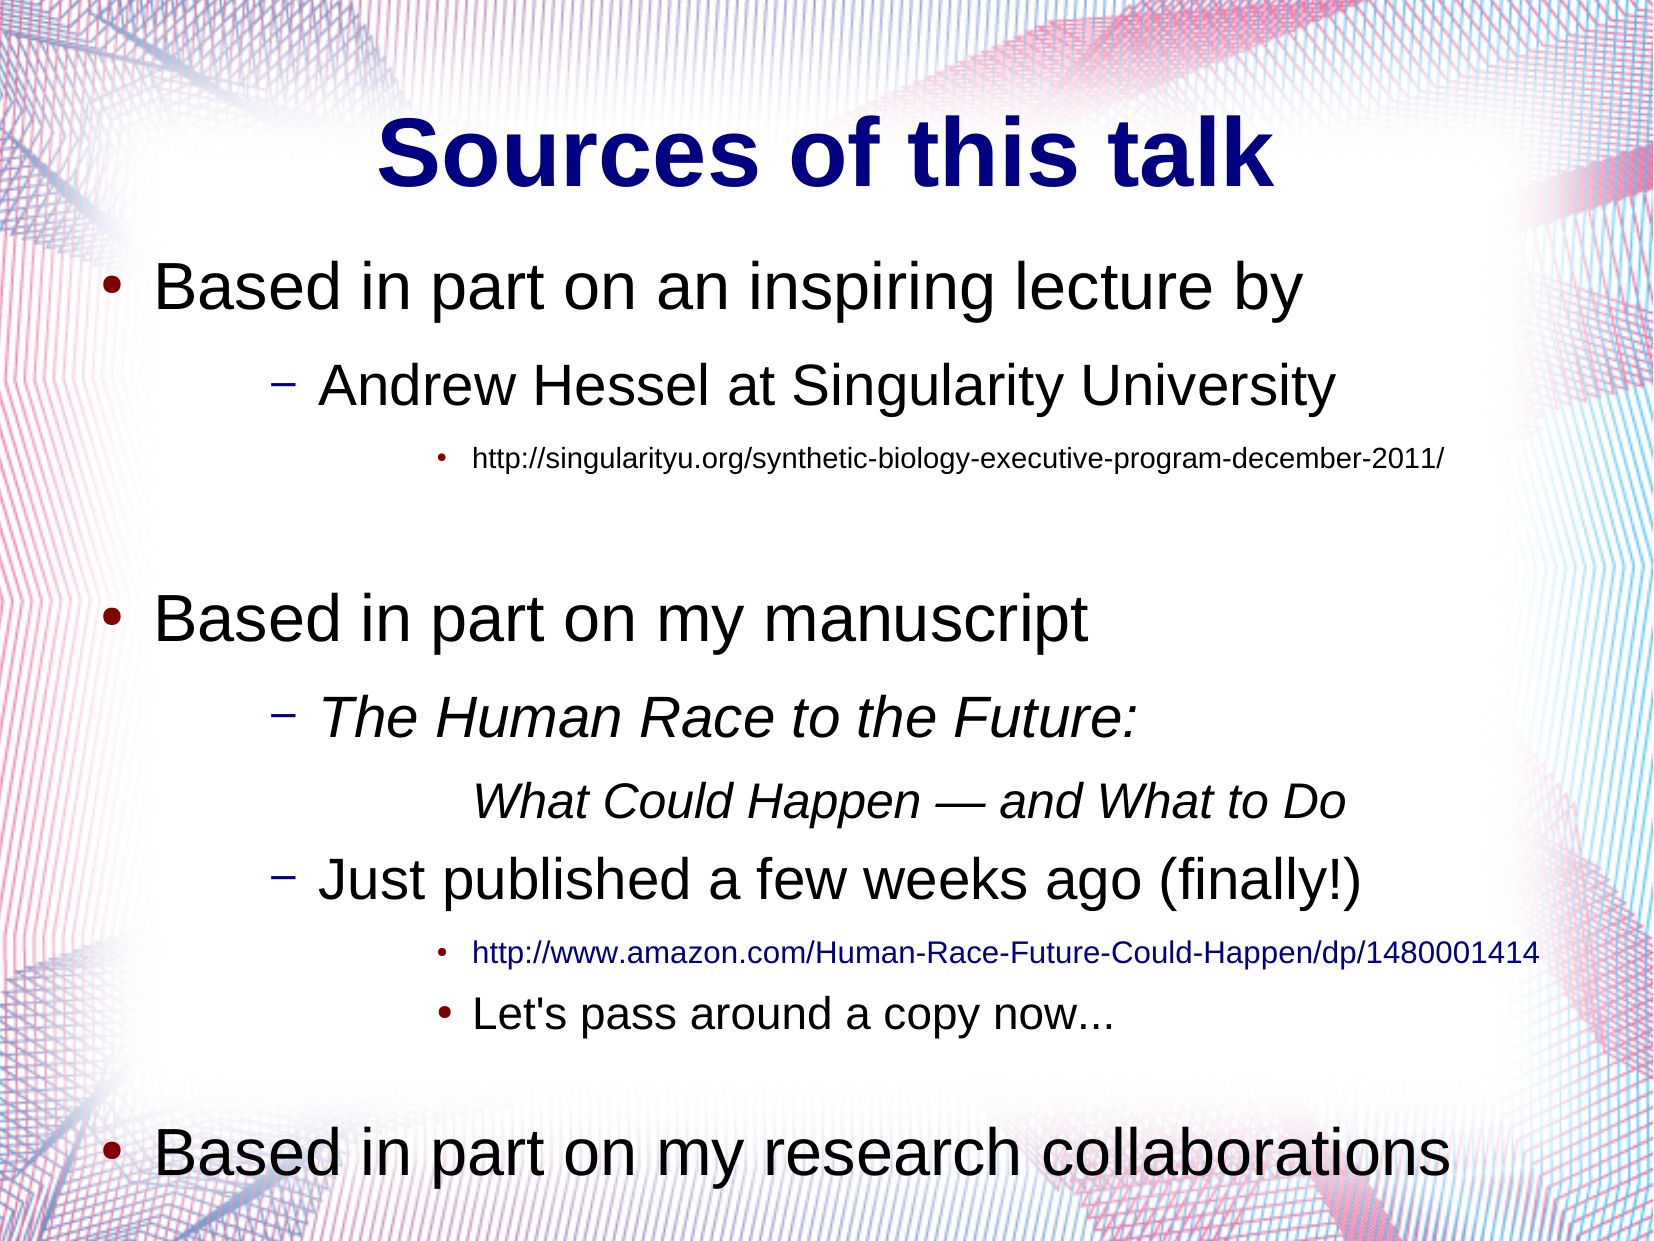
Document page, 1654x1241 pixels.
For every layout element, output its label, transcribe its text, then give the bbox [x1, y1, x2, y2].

picture [0, 0, 1654, 1241]
list Based in part on an inspiring lecture by Andrew Hessel at Singularity University http://singularityu.org/synthetic-biology-executive-program-december-2011/ Based in part on my manuscript The Human Race to the Future: What Could Happen — and What to Do Just published a few weeks ago (finally!) http://www.amazon.com/Human-Race-Future-Could-Happen/dp/1480001414 Let's pass around a copy now... Based in part on my research collaborations [82, 257, 1571, 1241]
title Sources of this talk [82, 49, 1571, 257]
